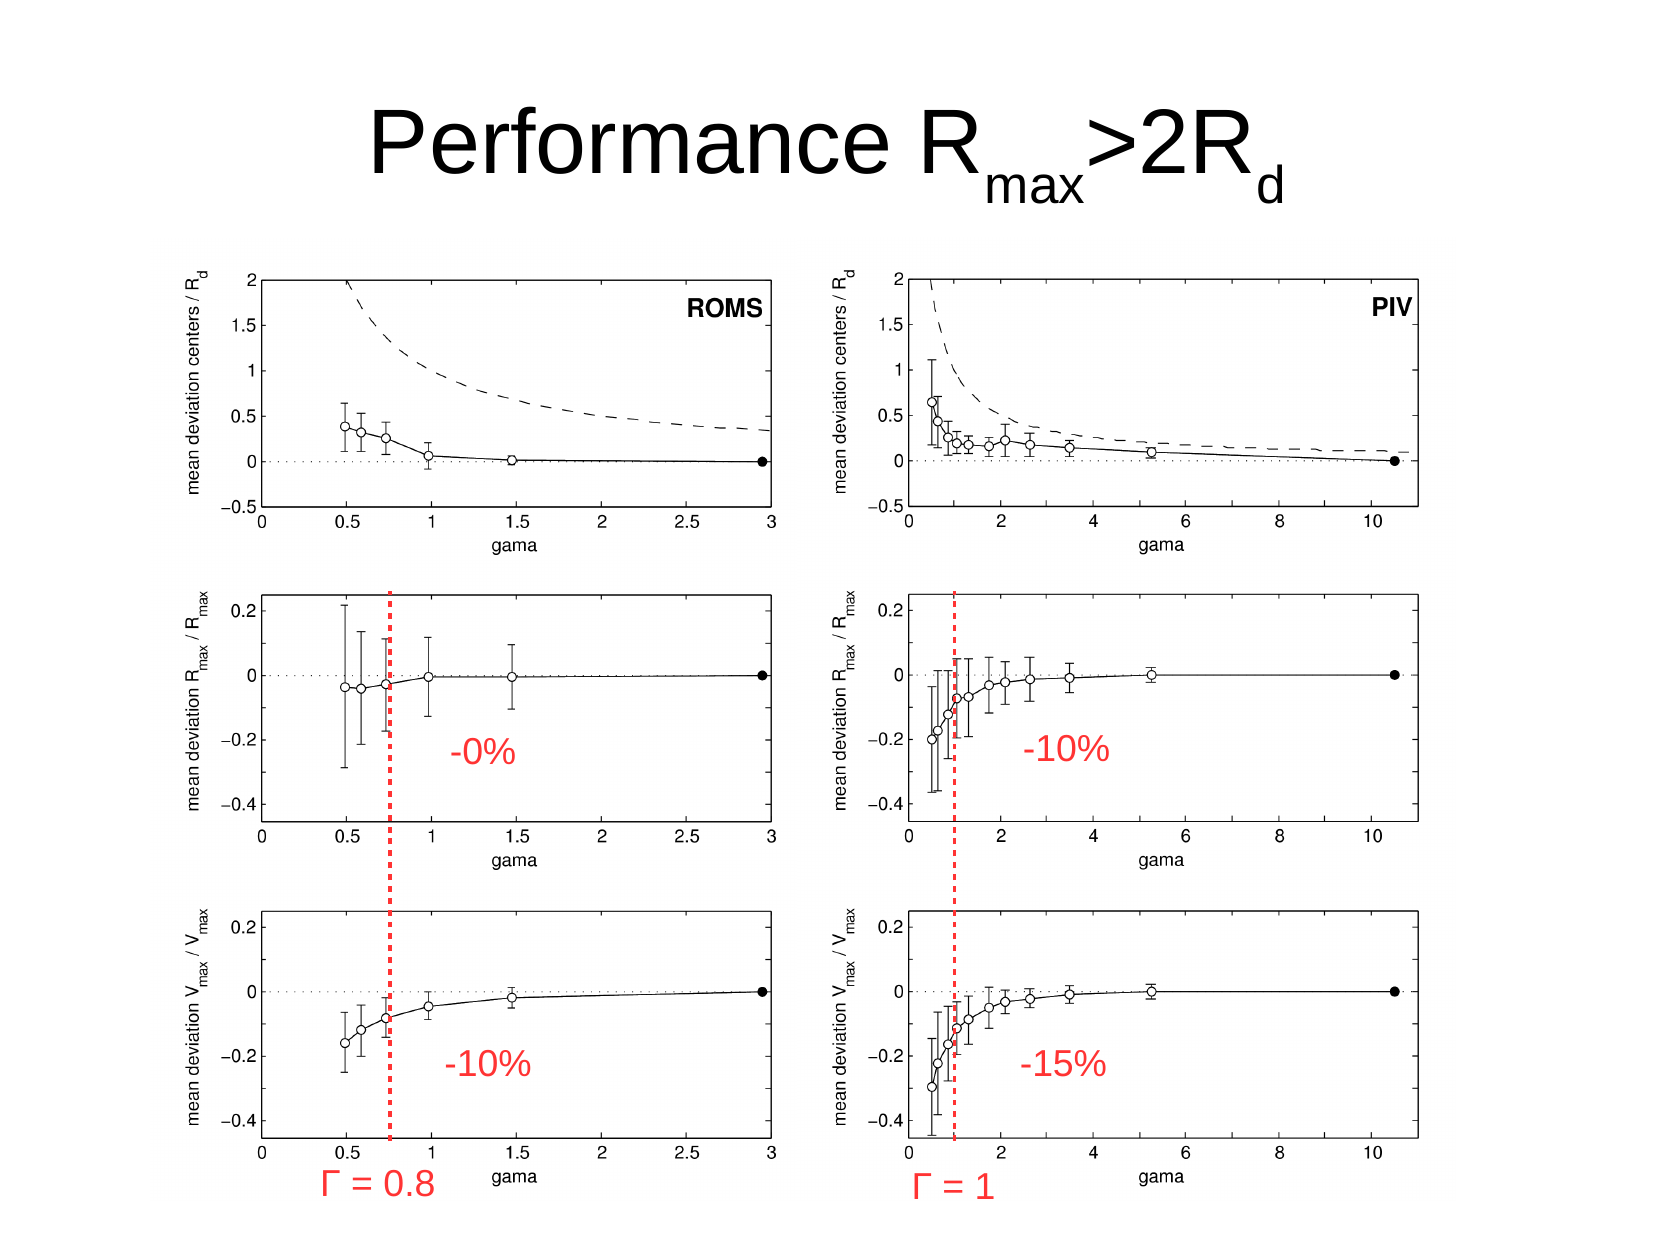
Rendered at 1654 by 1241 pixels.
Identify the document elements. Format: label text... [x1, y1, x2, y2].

title Performance Rmax>2Rd [82, 49, 1571, 257]
text_box Г = 0.8 [305, 1155, 451, 1212]
text_box -15% [1005, 1035, 1122, 1092]
picture [150, 257, 1456, 1202]
text_box -10% [429, 1035, 547, 1092]
text_box -10% [1008, 720, 1126, 777]
text_box Г = 1 [896, 1158, 1011, 1216]
text_box -0% [435, 723, 532, 781]
